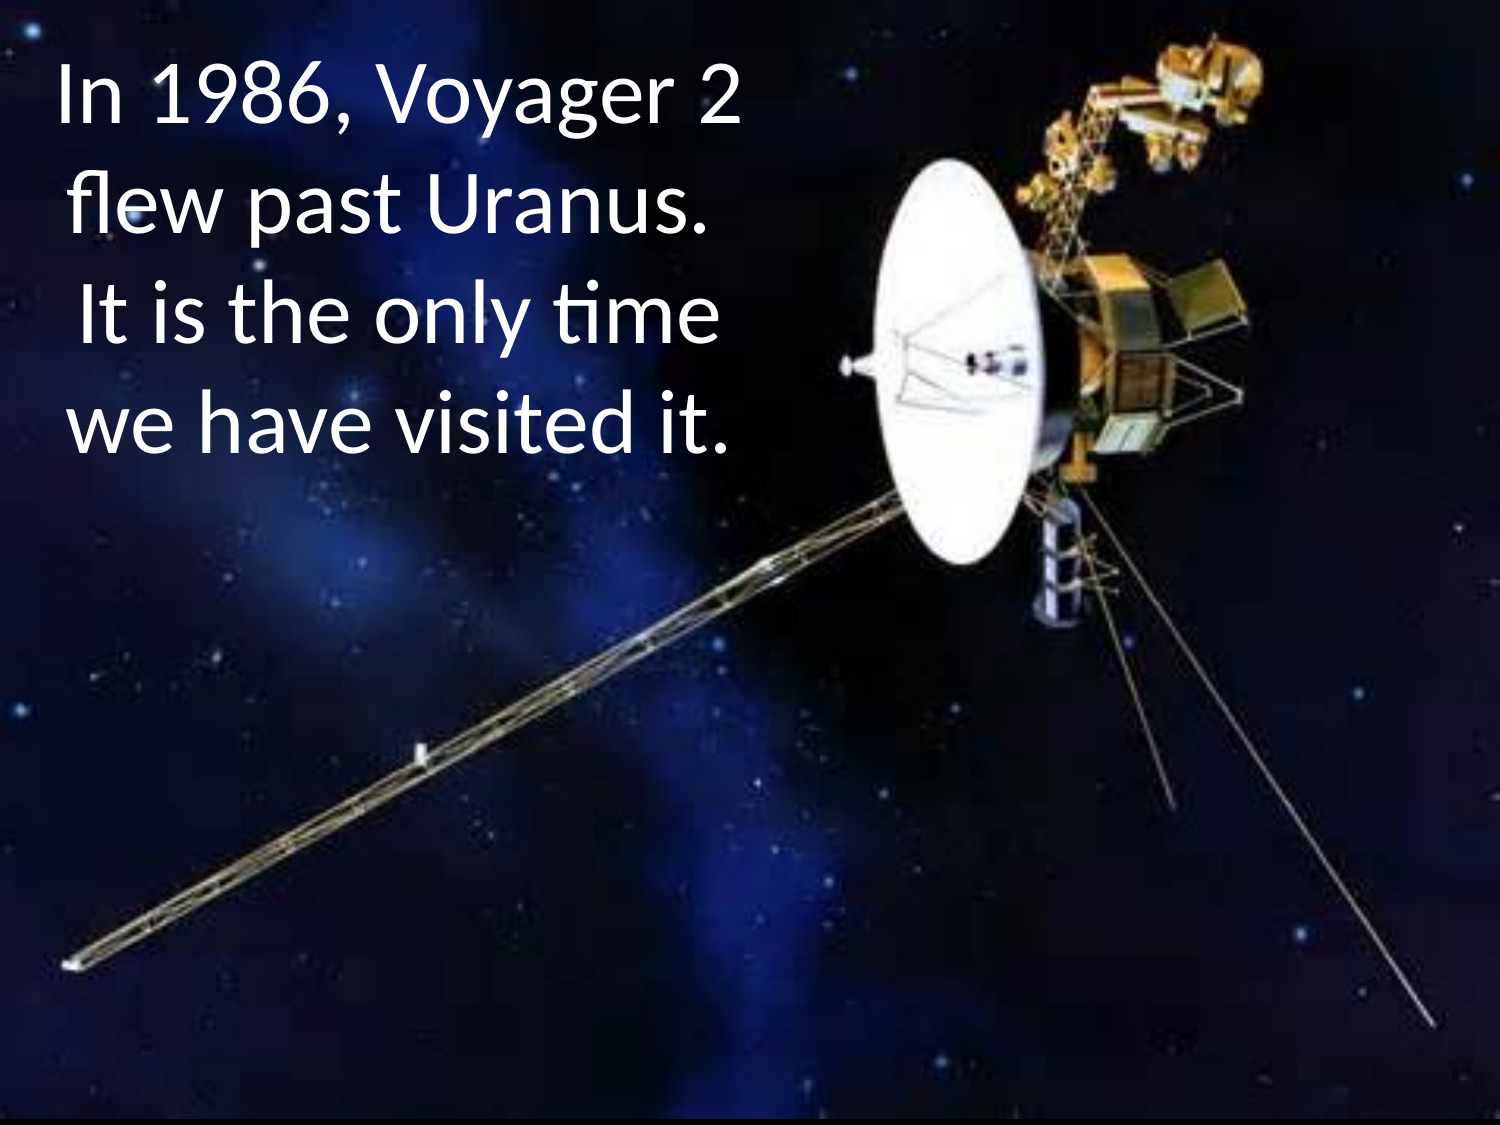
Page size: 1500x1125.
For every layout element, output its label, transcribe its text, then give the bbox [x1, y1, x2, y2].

text_box In 1986, Voyager 2 flew past Uranus. It is the only time we have visited it. [24, 24, 775, 480]
picture [0, 0, 1500, 1119]
